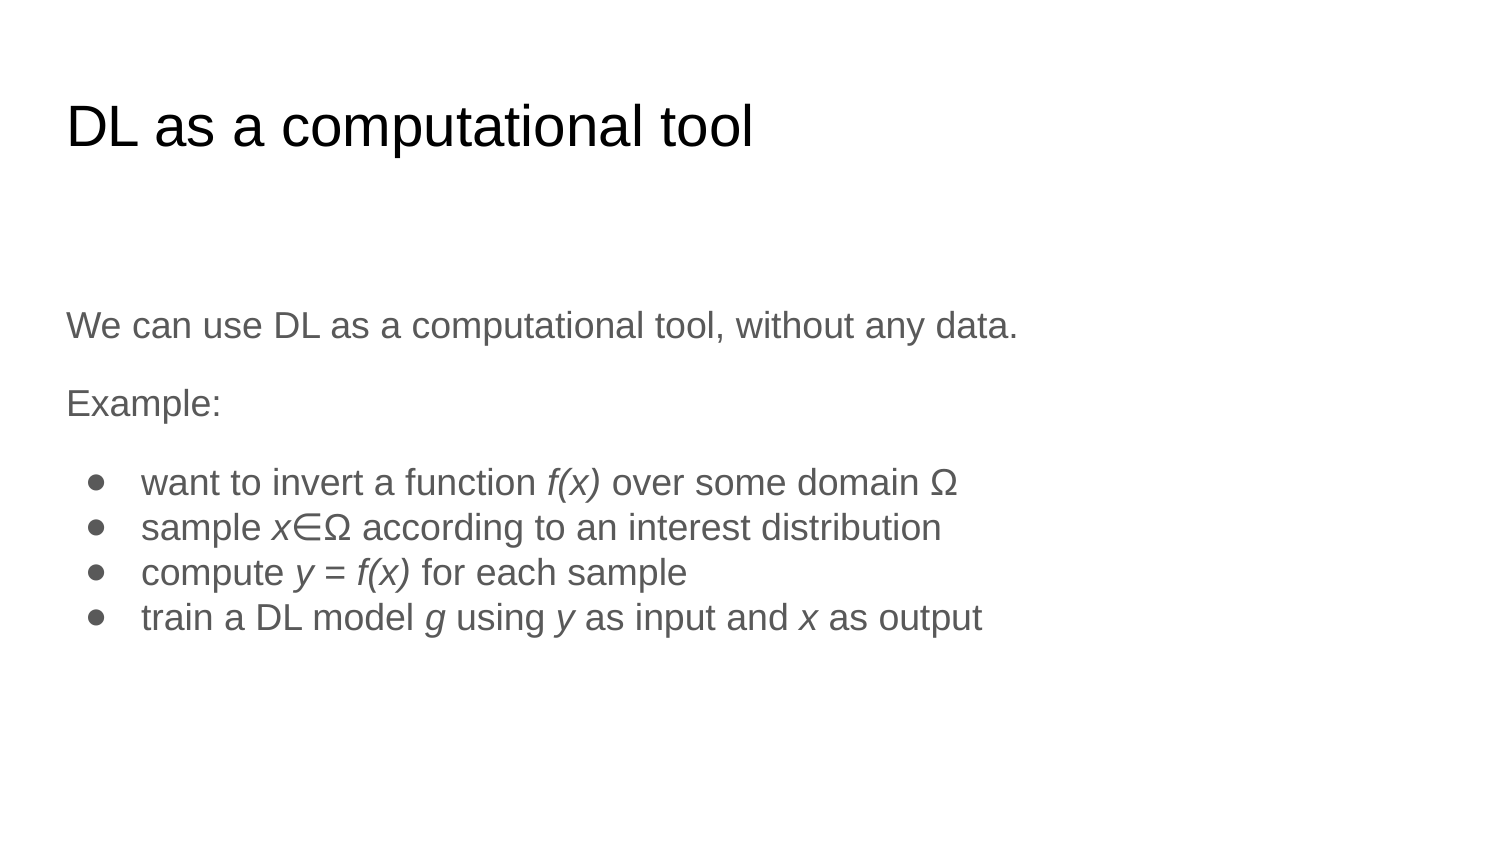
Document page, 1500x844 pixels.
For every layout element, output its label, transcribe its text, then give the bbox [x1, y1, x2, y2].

list We can use DL as a computational tool, without any data. Example: want to invert a function f(x) over some domain Ω sample x∈Ω according to an interest distribution compute y = f(x) for each sample train a DL model g using y as input and x as output [51, 189, 1449, 750]
title DL as a computational tool [51, 72, 1449, 167]
